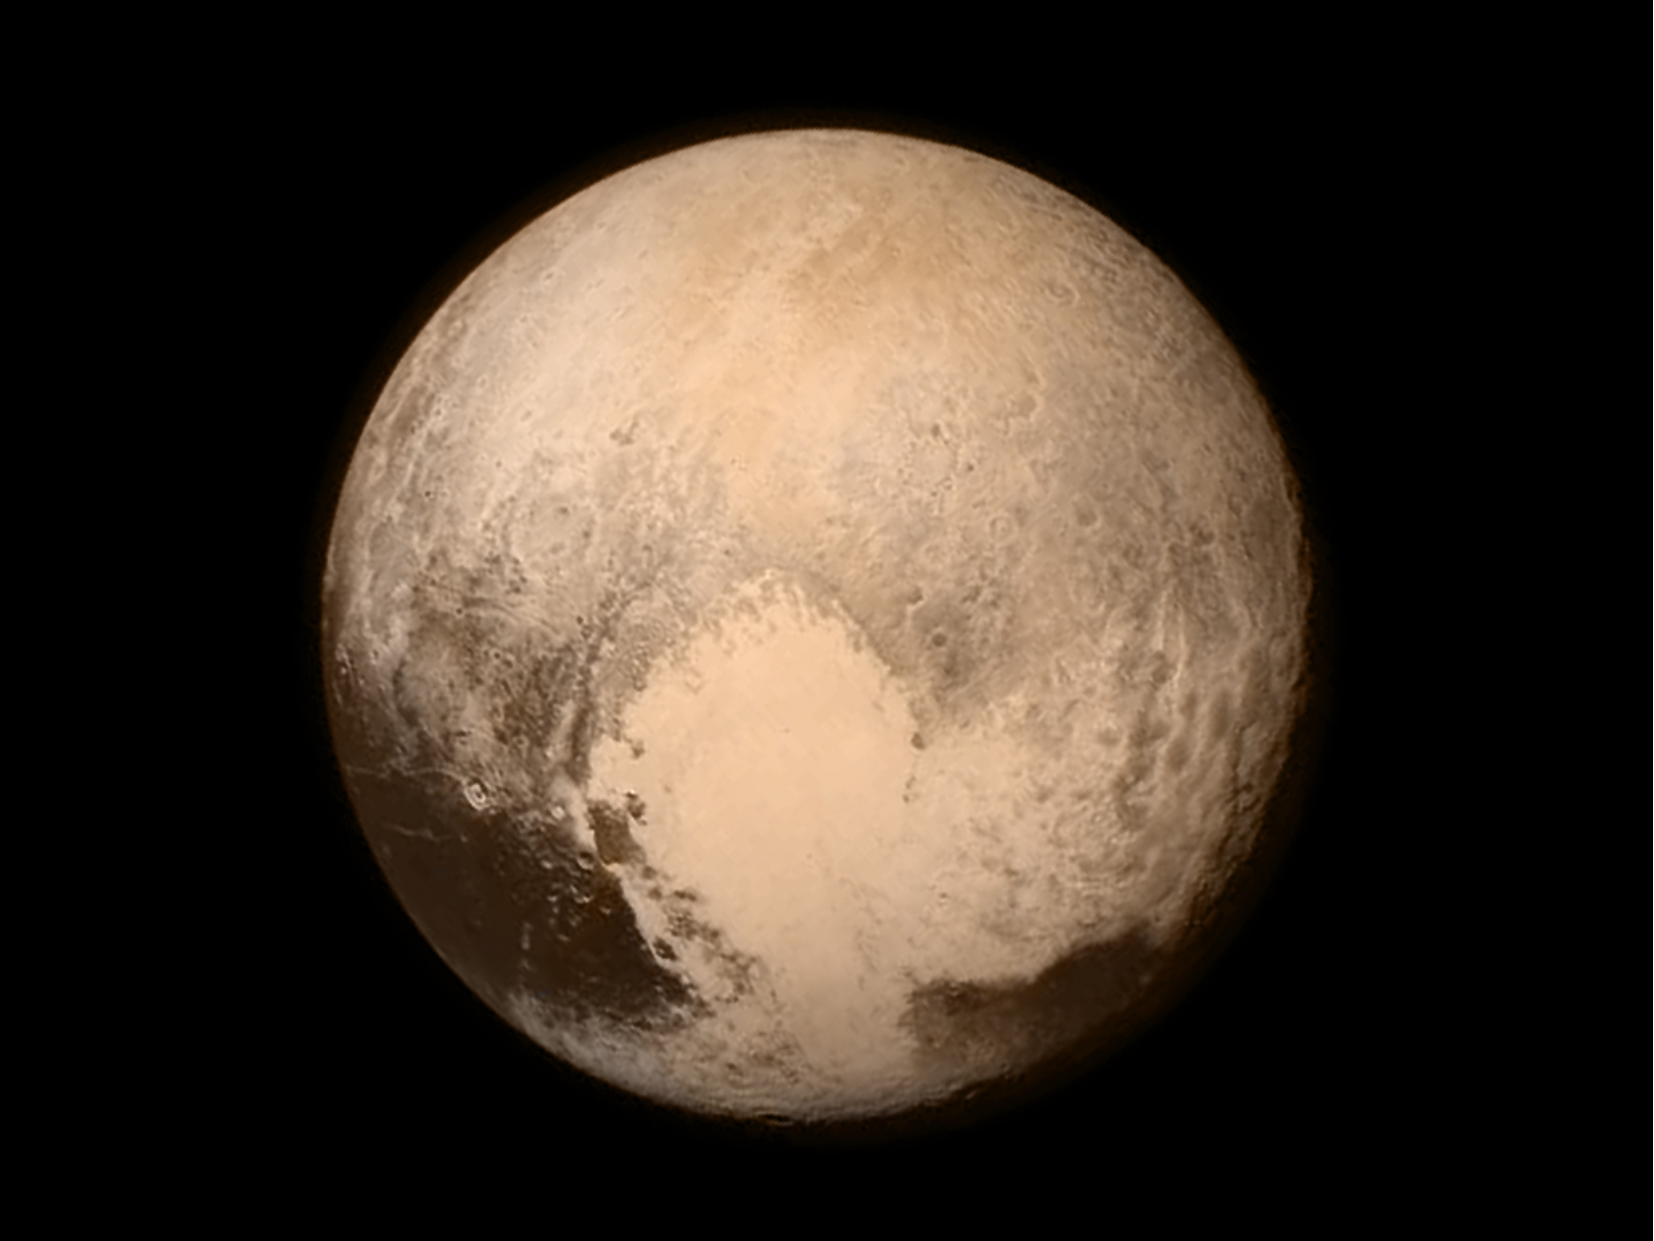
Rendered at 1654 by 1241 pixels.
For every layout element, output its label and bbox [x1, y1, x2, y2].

picture [254, 59, 1380, 1186]
